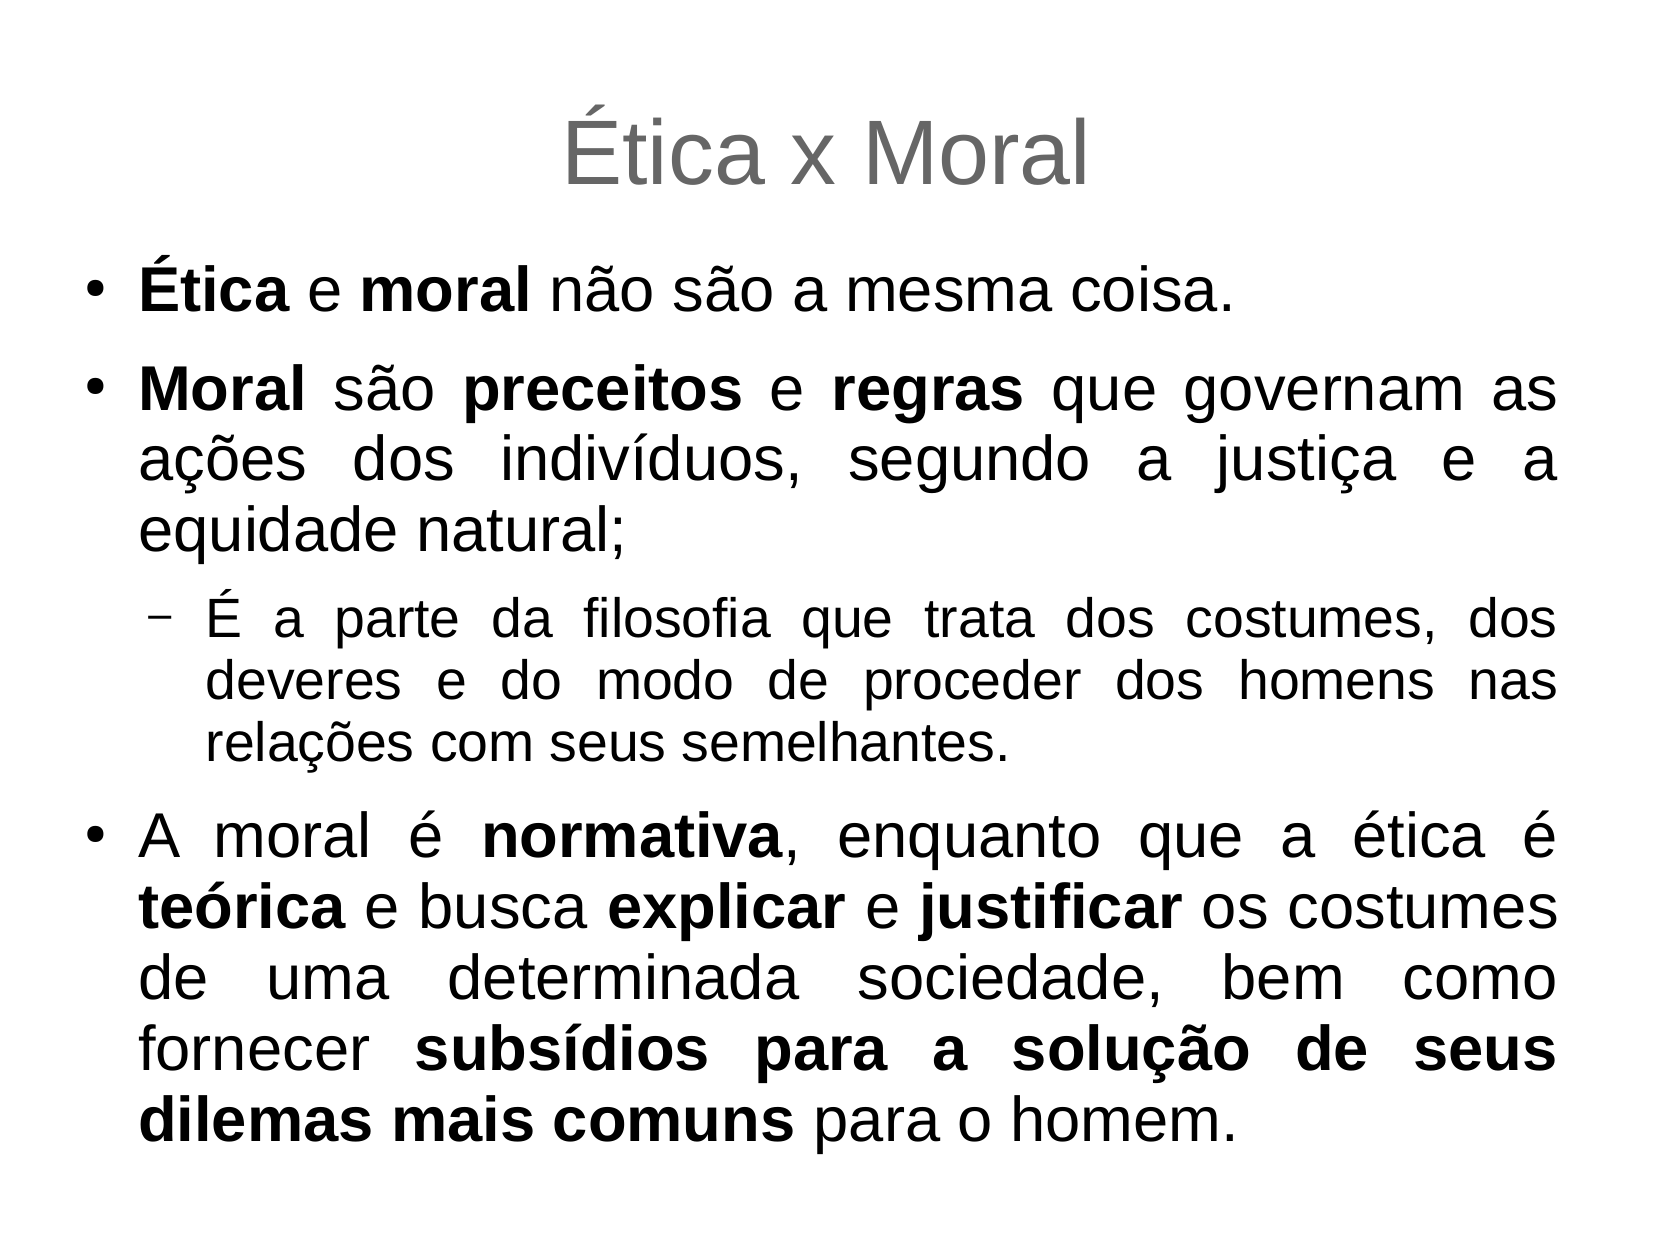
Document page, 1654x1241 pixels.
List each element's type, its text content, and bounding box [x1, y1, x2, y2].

title Ética x Moral [82, 49, 1571, 257]
list Ética e moral não são a mesma coisa. Moral são preceitos e regras que governam as ações dos indivíduos, segundo a justiça e a equidade natural; É a parte da filosofia que trata dos costumes, dos deveres e do modo de proceder dos homens nas relações com seus semelhantes. A moral é normativa, enquanto que a ética é teórica e busca explicar e justificar os costumes de uma determinada sociedade, bem como fornecer subsídios para a solução de seus dilemas mais comuns para o homem. [70, 253, 1560, 1158]
